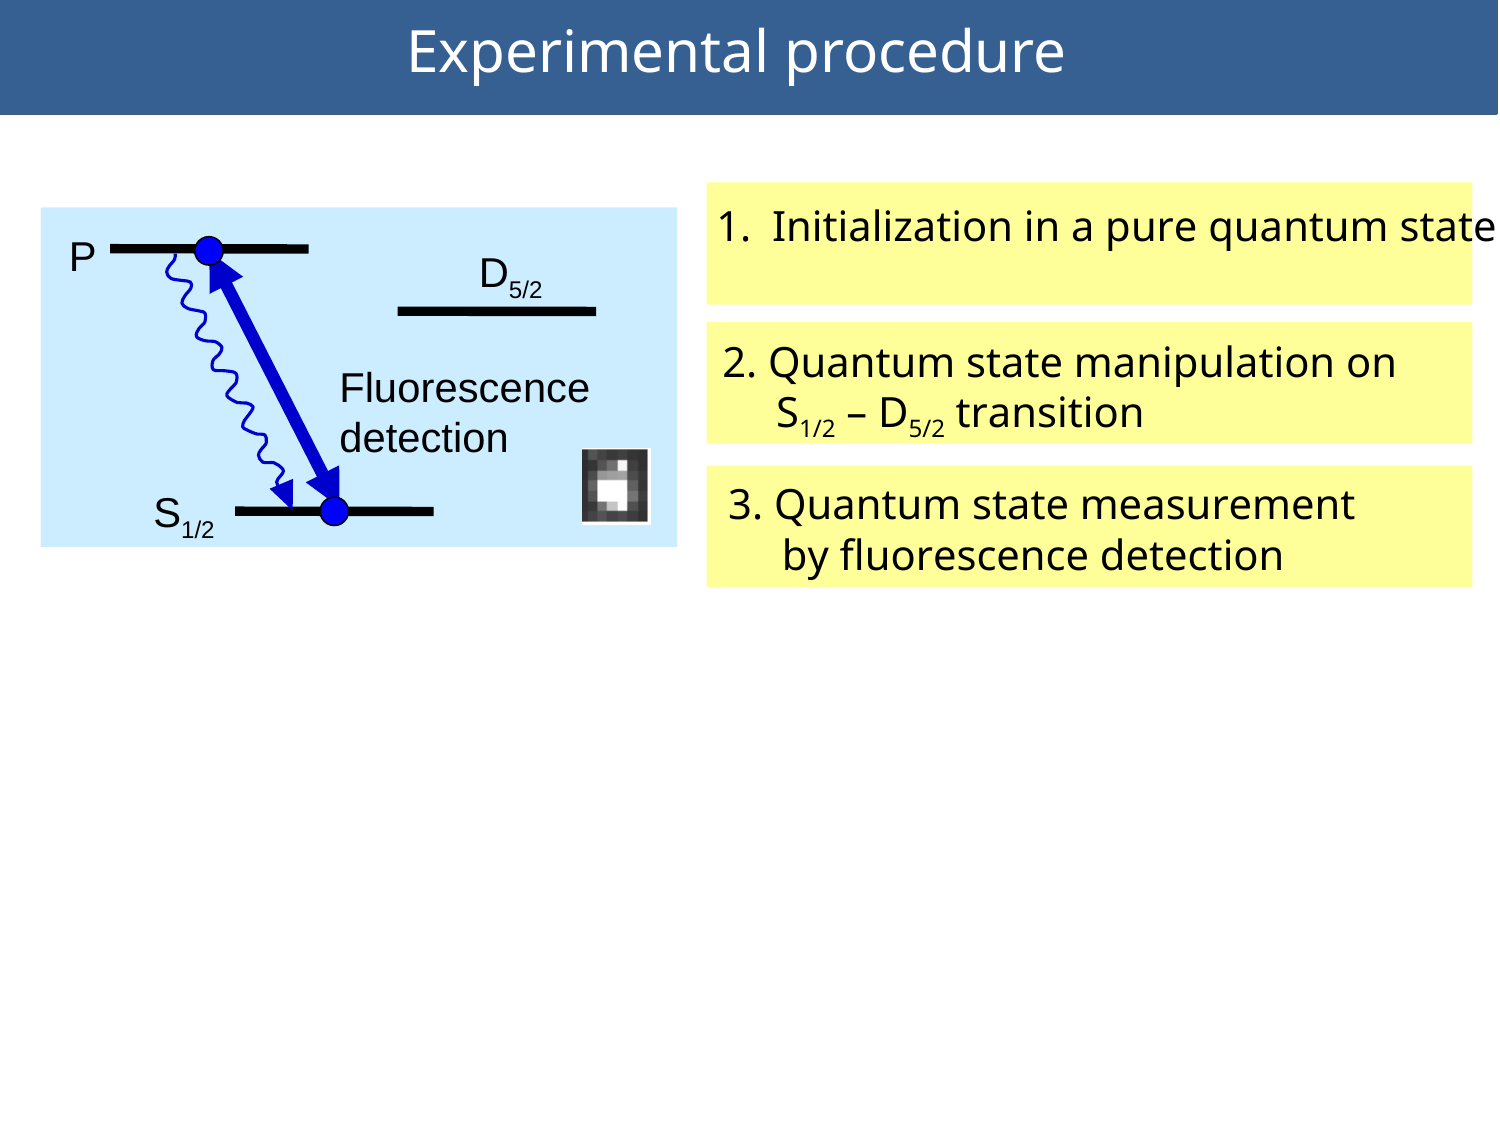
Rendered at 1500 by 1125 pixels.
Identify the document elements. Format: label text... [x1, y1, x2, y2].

text_box [706, 321, 1473, 444]
text_box Initialization in a pure quantum state [701, 192, 1500, 304]
list Experimental procedure [173, 12, 1299, 98]
text_box 2. Quantum state manipulation on S1/2 – D5/2 transition [707, 328, 1413, 451]
text_box [706, 182, 1473, 192]
text_box 3. Quantum state measurement by fluorescence detection [713, 470, 1371, 587]
text_box D5/2 [463, 238, 558, 311]
text_box Fluorescence detection [324, 352, 606, 469]
text_box [706, 465, 1473, 588]
text_box S1/2 [138, 478, 230, 551]
picture [582, 448, 651, 526]
text_box [40, 207, 678, 547]
text_box P [54, 221, 112, 288]
